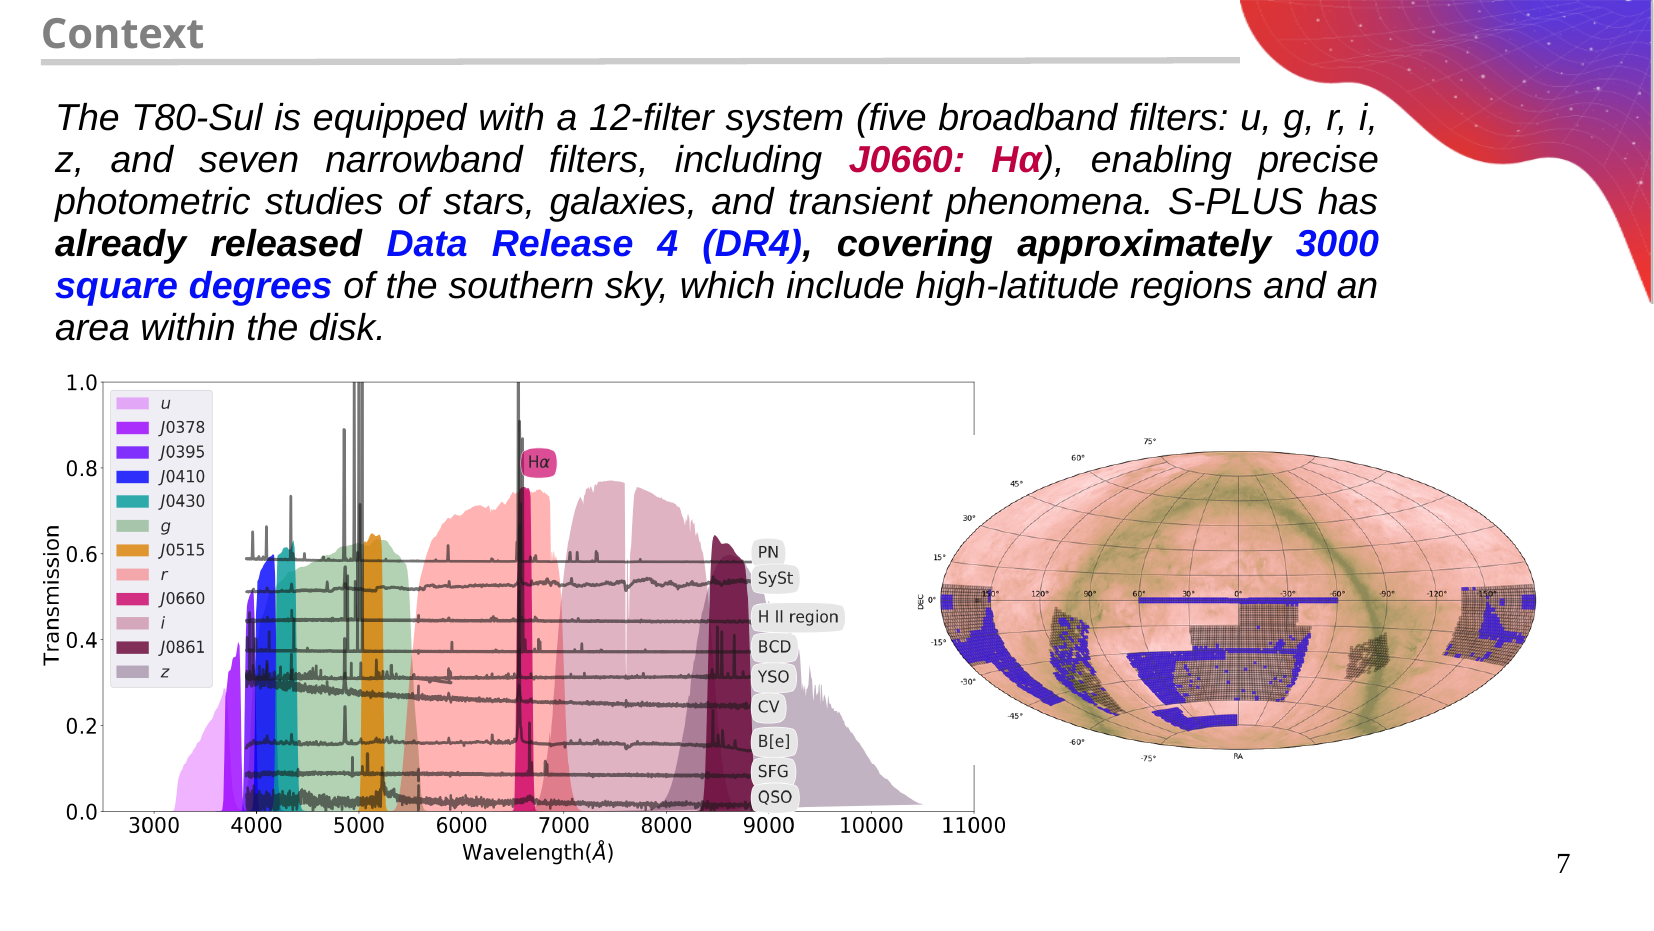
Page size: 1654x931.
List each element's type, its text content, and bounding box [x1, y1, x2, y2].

picture [1240, 0, 1654, 304]
picture [33, 364, 1557, 877]
text_box The T80-Sul is equipped with a 12-filter system (five broadband filters: u, g, r, i, z, and seven narrowband filters, including J0660: Hα), enabling precise photometric studies of stars, galaxies, and transient phenomena. S-PLUS has already released Data Release 4 (DR4), covering approximately 3000 square degrees of the southern sky, which include high-latitude regions and an area within the disk. [40, 27, 1394, 357]
text_box Context [26, 0, 891, 98]
